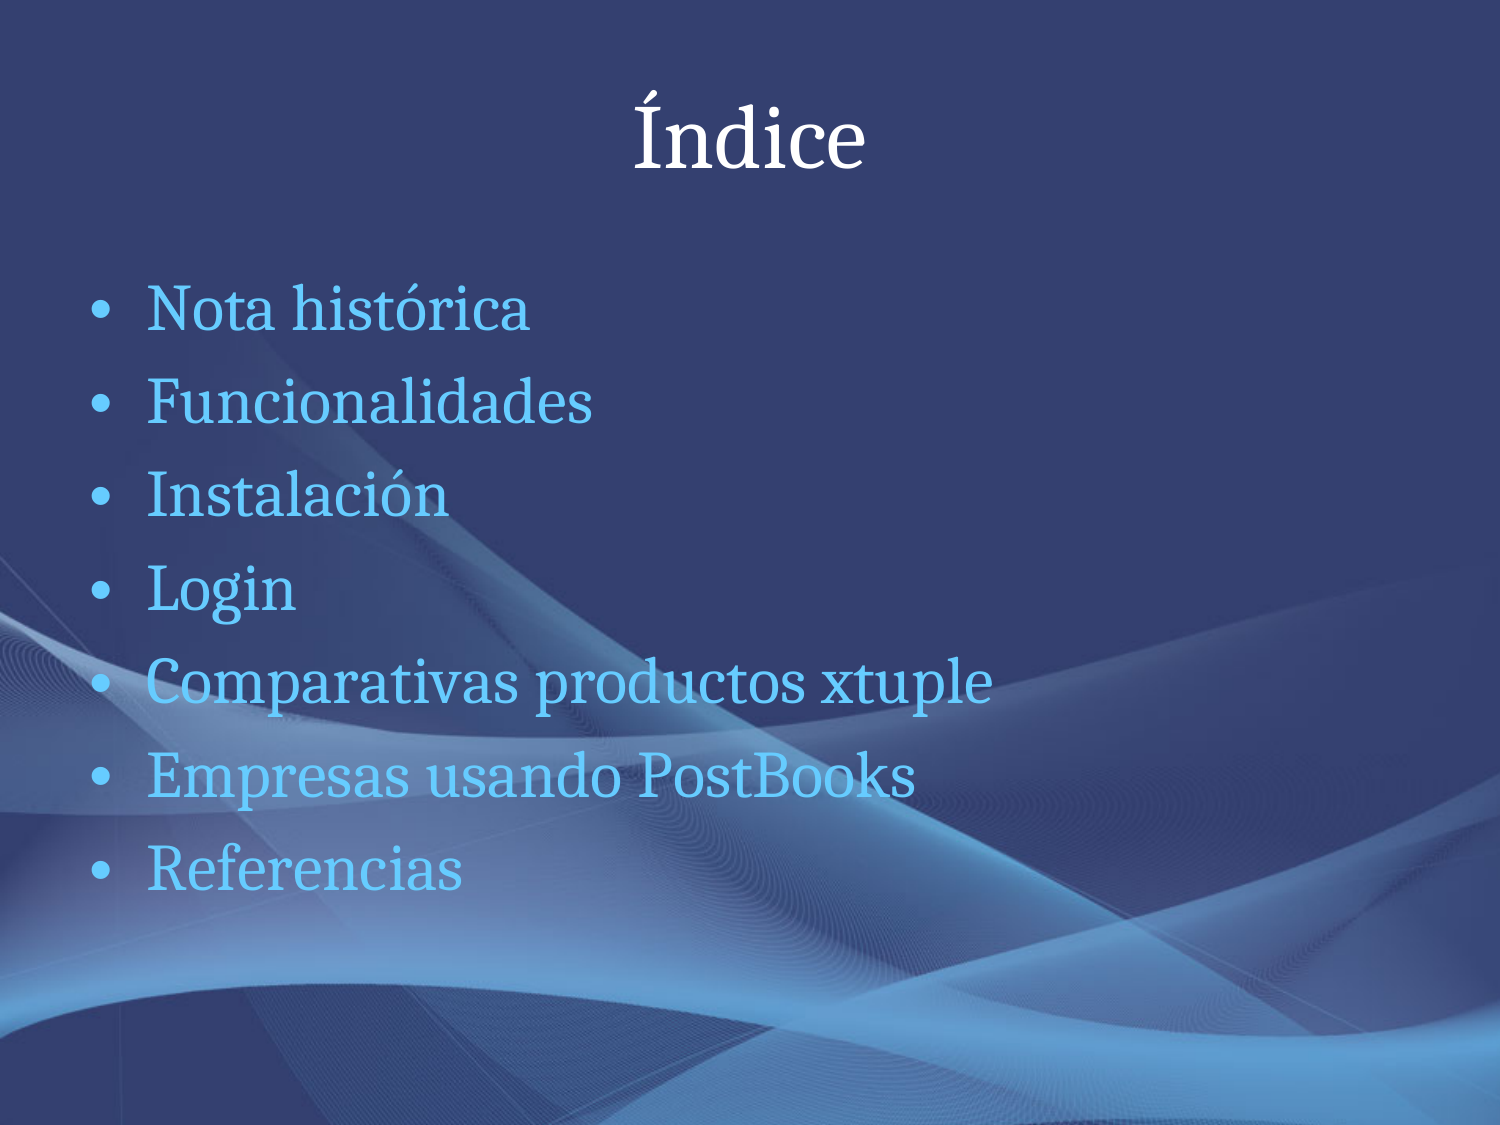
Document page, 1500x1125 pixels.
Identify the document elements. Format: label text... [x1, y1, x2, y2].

title Índice [75, 45, 1426, 233]
list Nota histórica Funcionalidades Instalación Login Comparativas productos xtuple Empresas usando PostBooks Referencias [75, 262, 1426, 926]
picture [0, 0, 1500, 1125]
